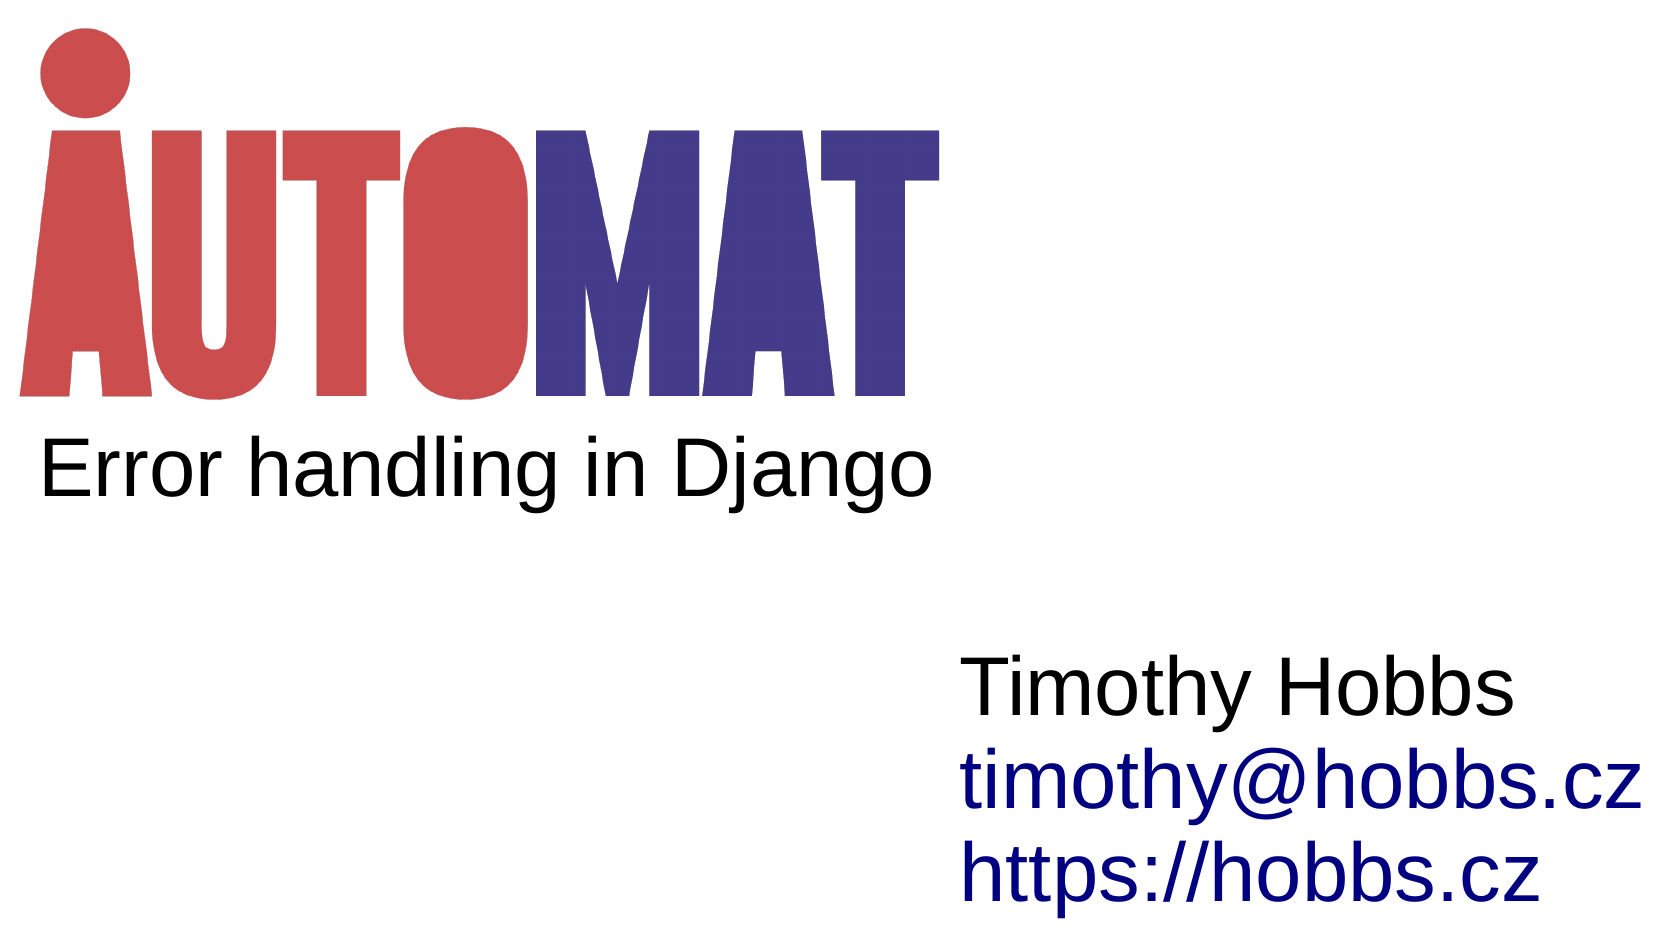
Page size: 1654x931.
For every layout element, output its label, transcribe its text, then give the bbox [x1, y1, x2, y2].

text_box Timothy Hobbs timothy@hobbs.cz https://hobbs.cz [944, 633, 1654, 931]
picture [0, 6, 1063, 520]
text_box Error handling in Django [23, 413, 1345, 615]
